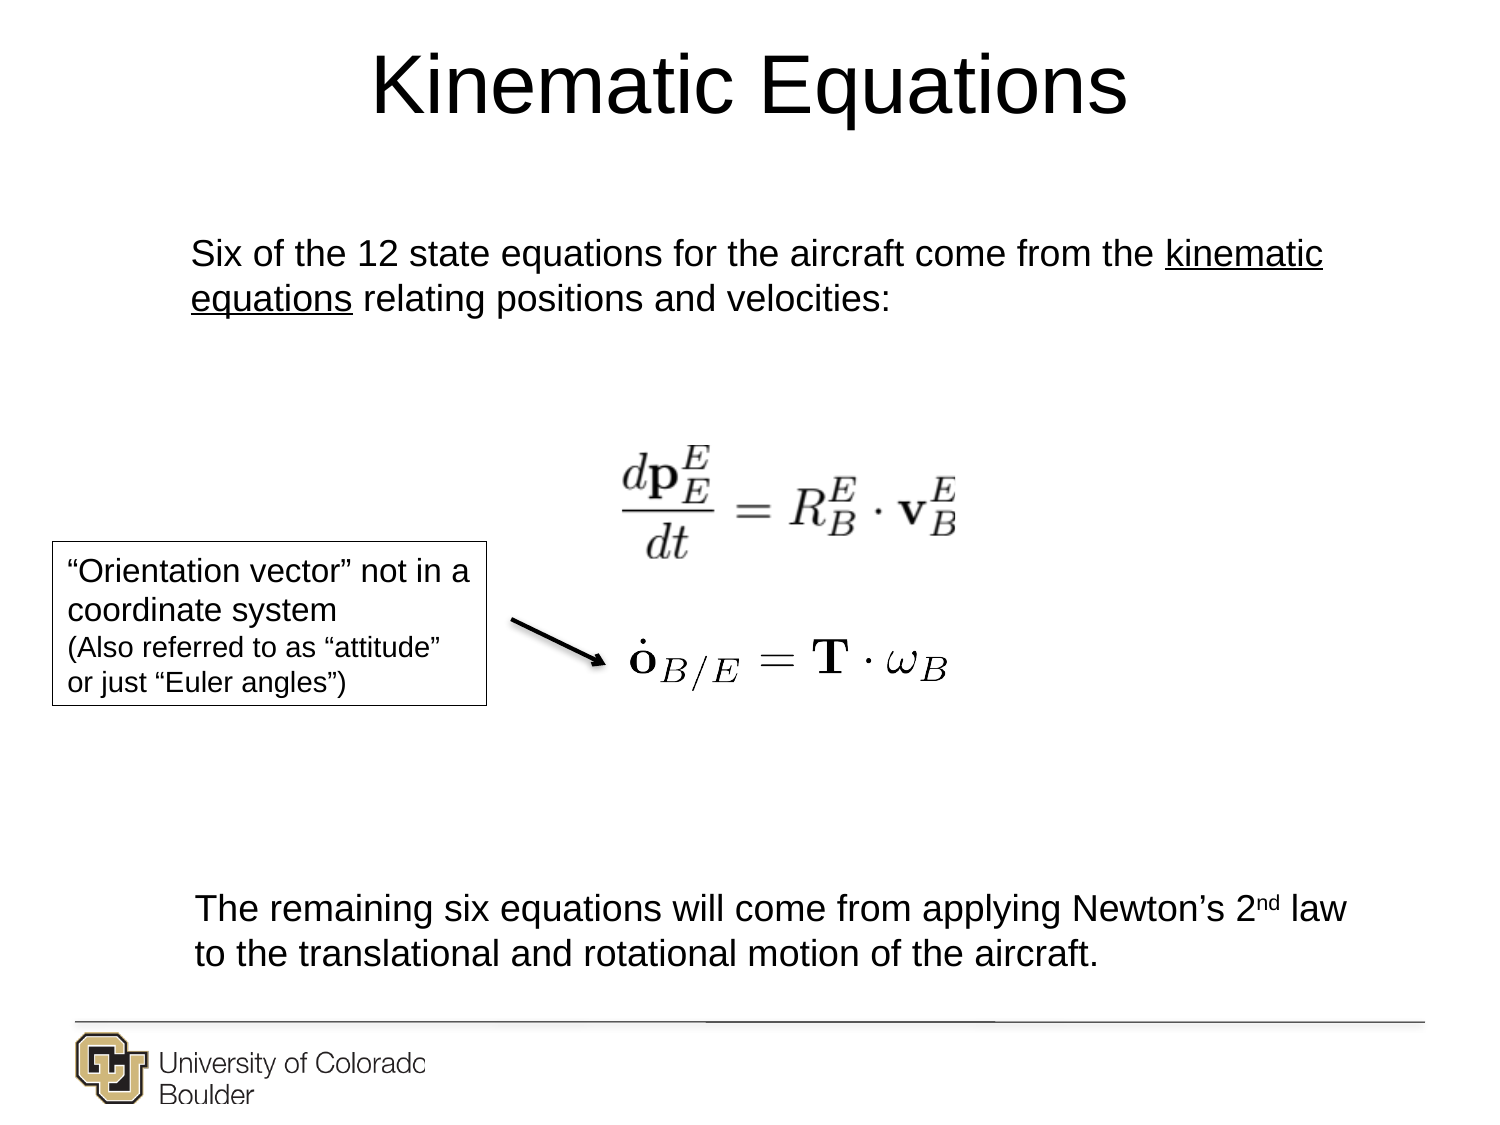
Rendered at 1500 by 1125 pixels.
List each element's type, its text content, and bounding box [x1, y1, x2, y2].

text_box “Orientation vector” not in a coordinate system (Also referred to as “attitude” or just “Euler angles”) [52, 541, 487, 706]
text_box The remaining six equations will come from applying Newton’s 2nd law to the translational and rotational motion of the aircraft. [179, 876, 1362, 982]
picture [621, 445, 956, 559]
text_box Six of the 12 state equations for the aircraft come from the kinematic equations relating positions and velocities: [175, 221, 1339, 327]
title Kinematic Equations [75, 26, 1425, 135]
picture [630, 638, 947, 692]
